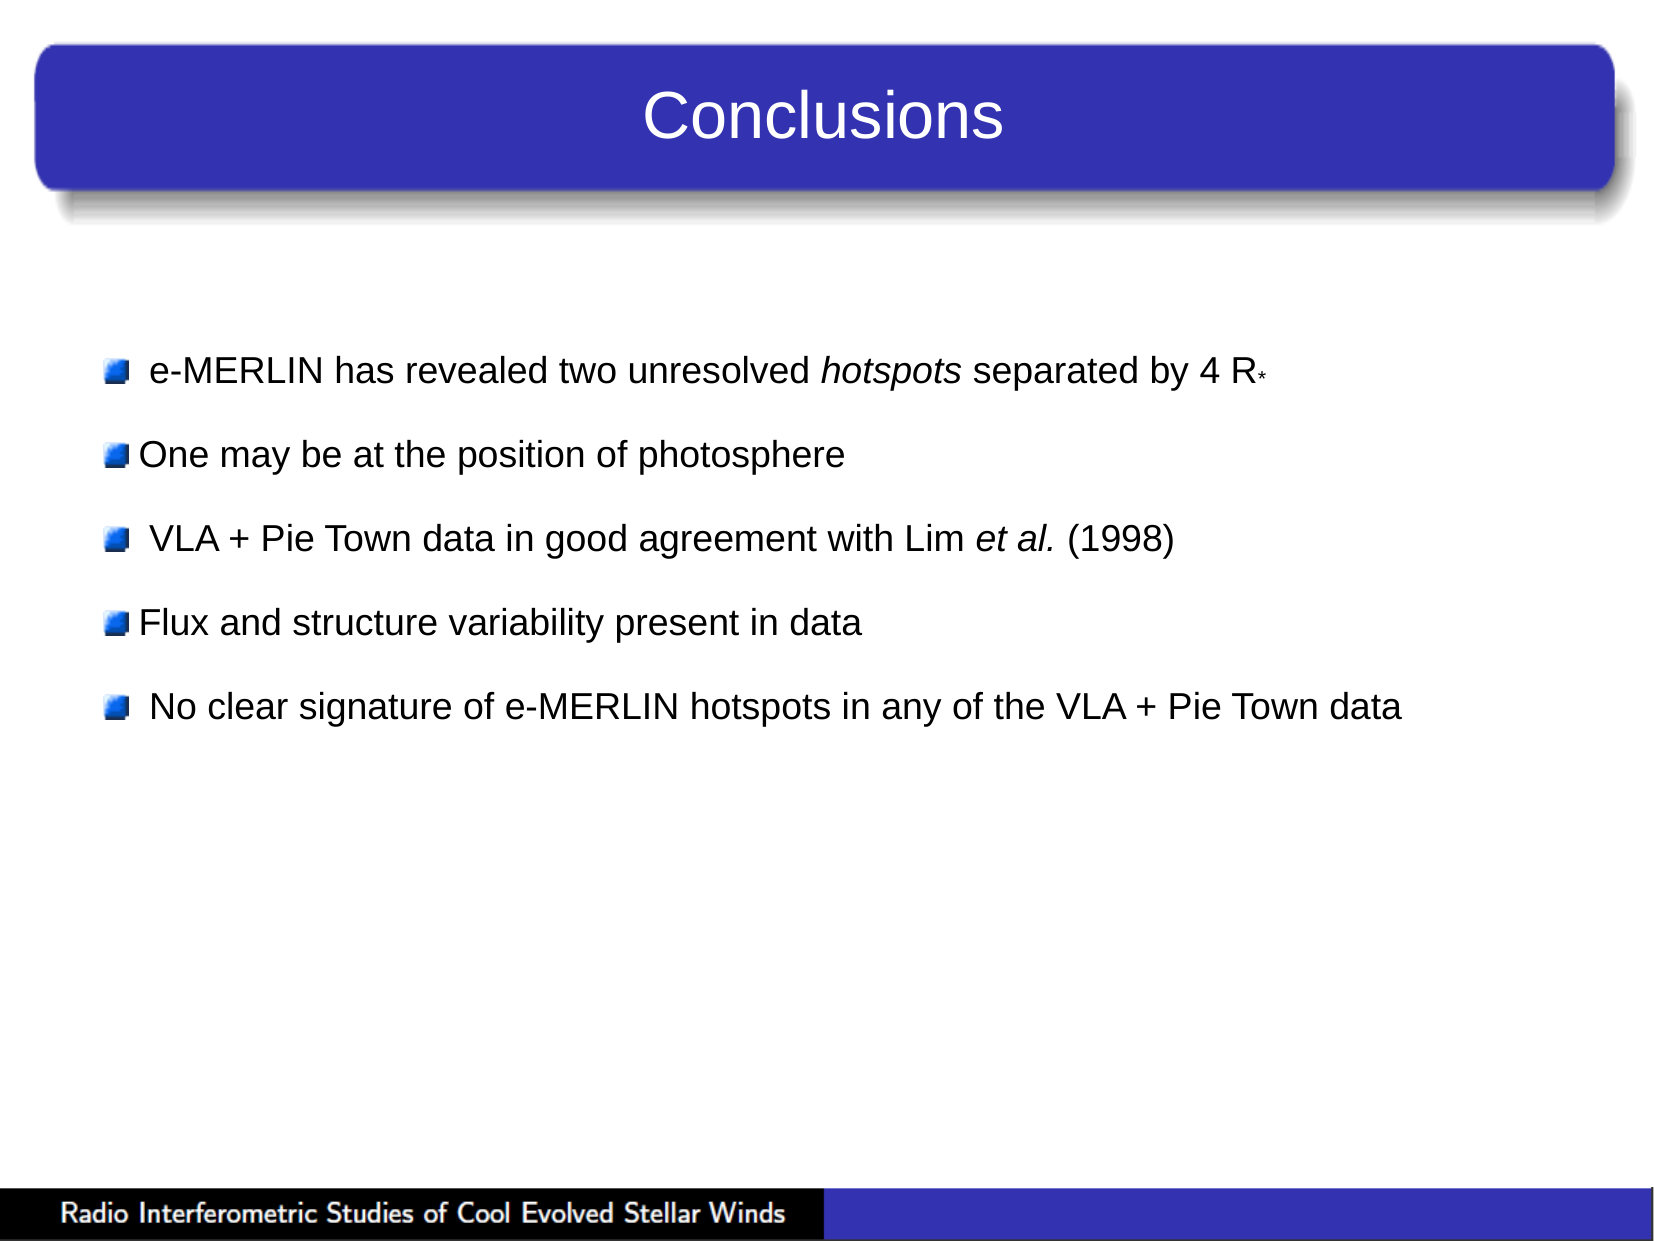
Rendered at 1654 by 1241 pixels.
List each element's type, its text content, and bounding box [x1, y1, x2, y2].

text_box e-MERLIN has revealed two unresolved hotspots separated by 4 R* One may be at the position of photosphere VLA + Pie Town data in good agreement with Lim et al. (1998) Flux and structure variability present in data No clear signature of e-MERLIN hotspots in any of the VLA + Pie Town data [88, 342, 1595, 964]
text_box Conclusions [59, 70, 1595, 189]
picture [23, 29, 1648, 237]
picture [0, 1187, 1654, 1241]
